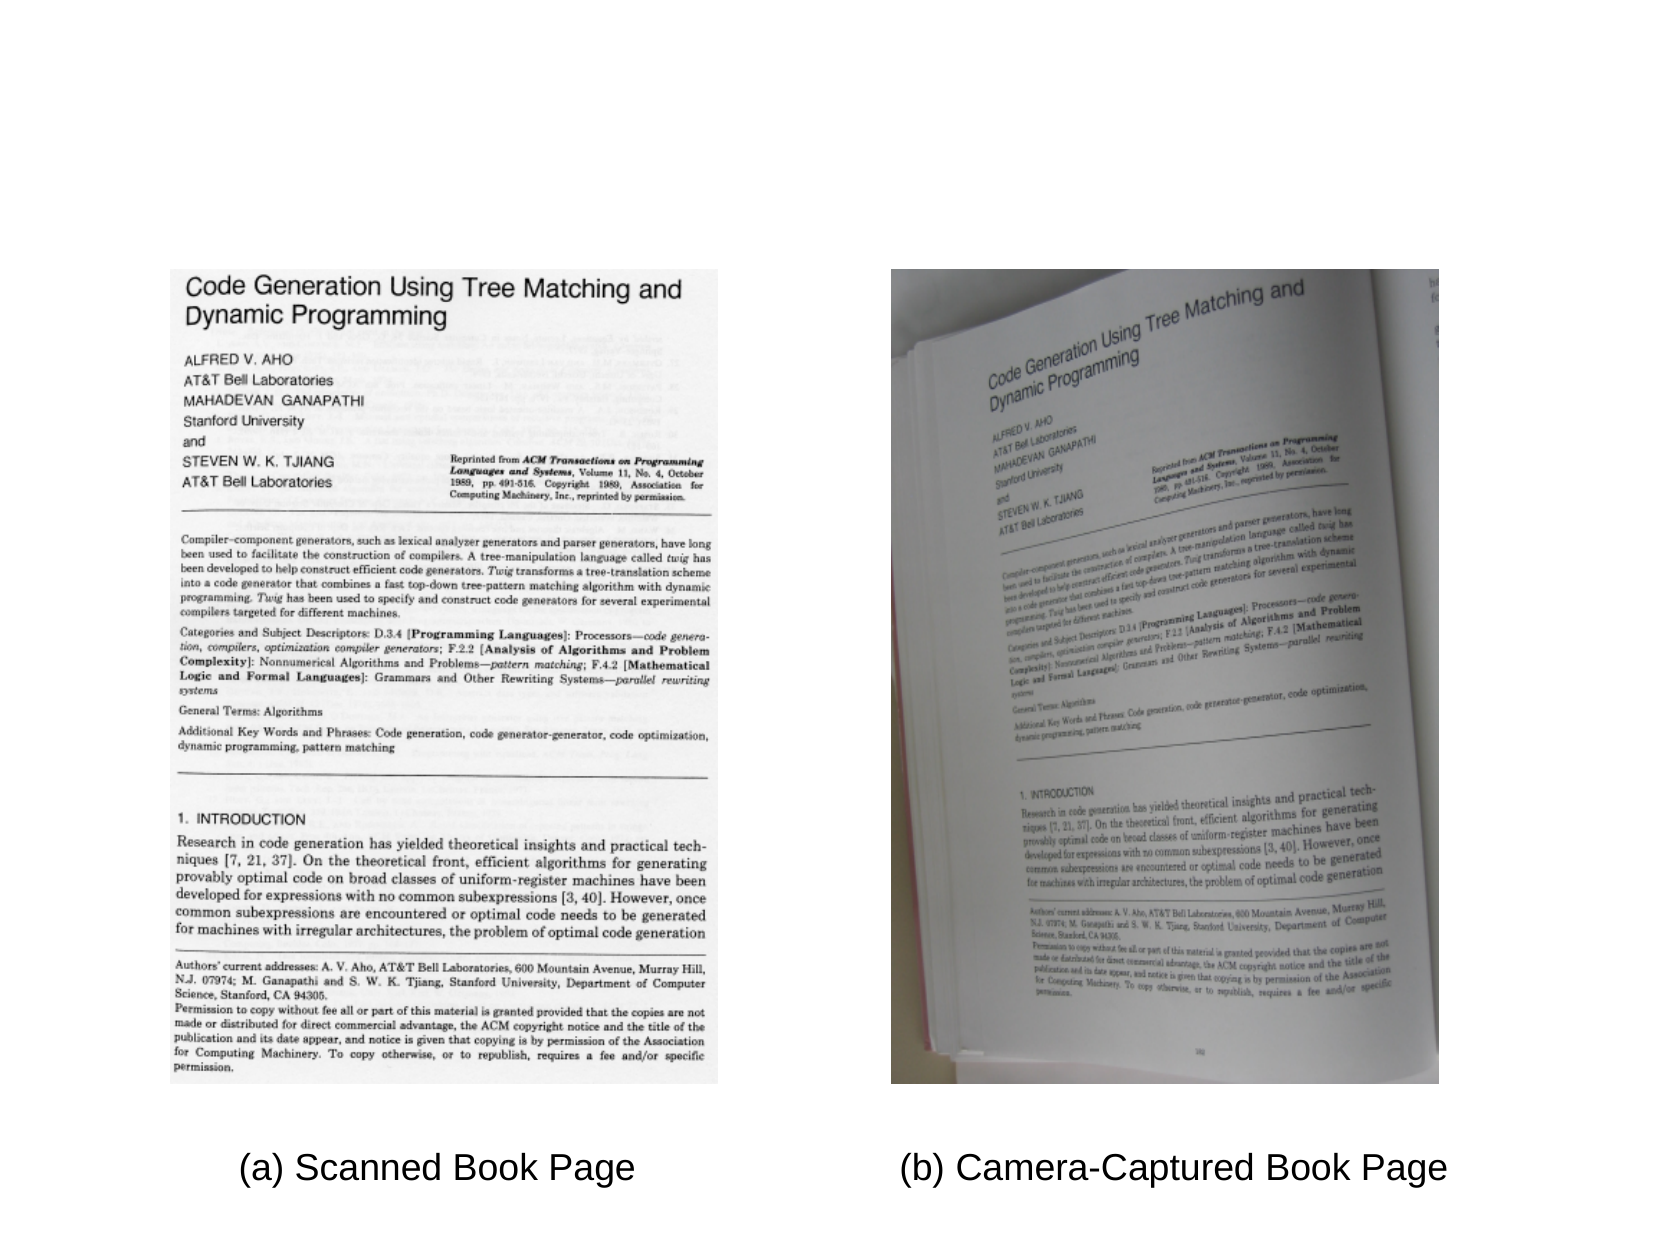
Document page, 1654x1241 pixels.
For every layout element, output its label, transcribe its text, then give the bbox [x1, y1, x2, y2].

text_box (b) Camera-Captured Book Page [884, 1138, 1464, 1196]
picture [170, 269, 718, 1084]
picture [891, 269, 1439, 1084]
text_box (a) Scanned Book Page [223, 1138, 651, 1196]
